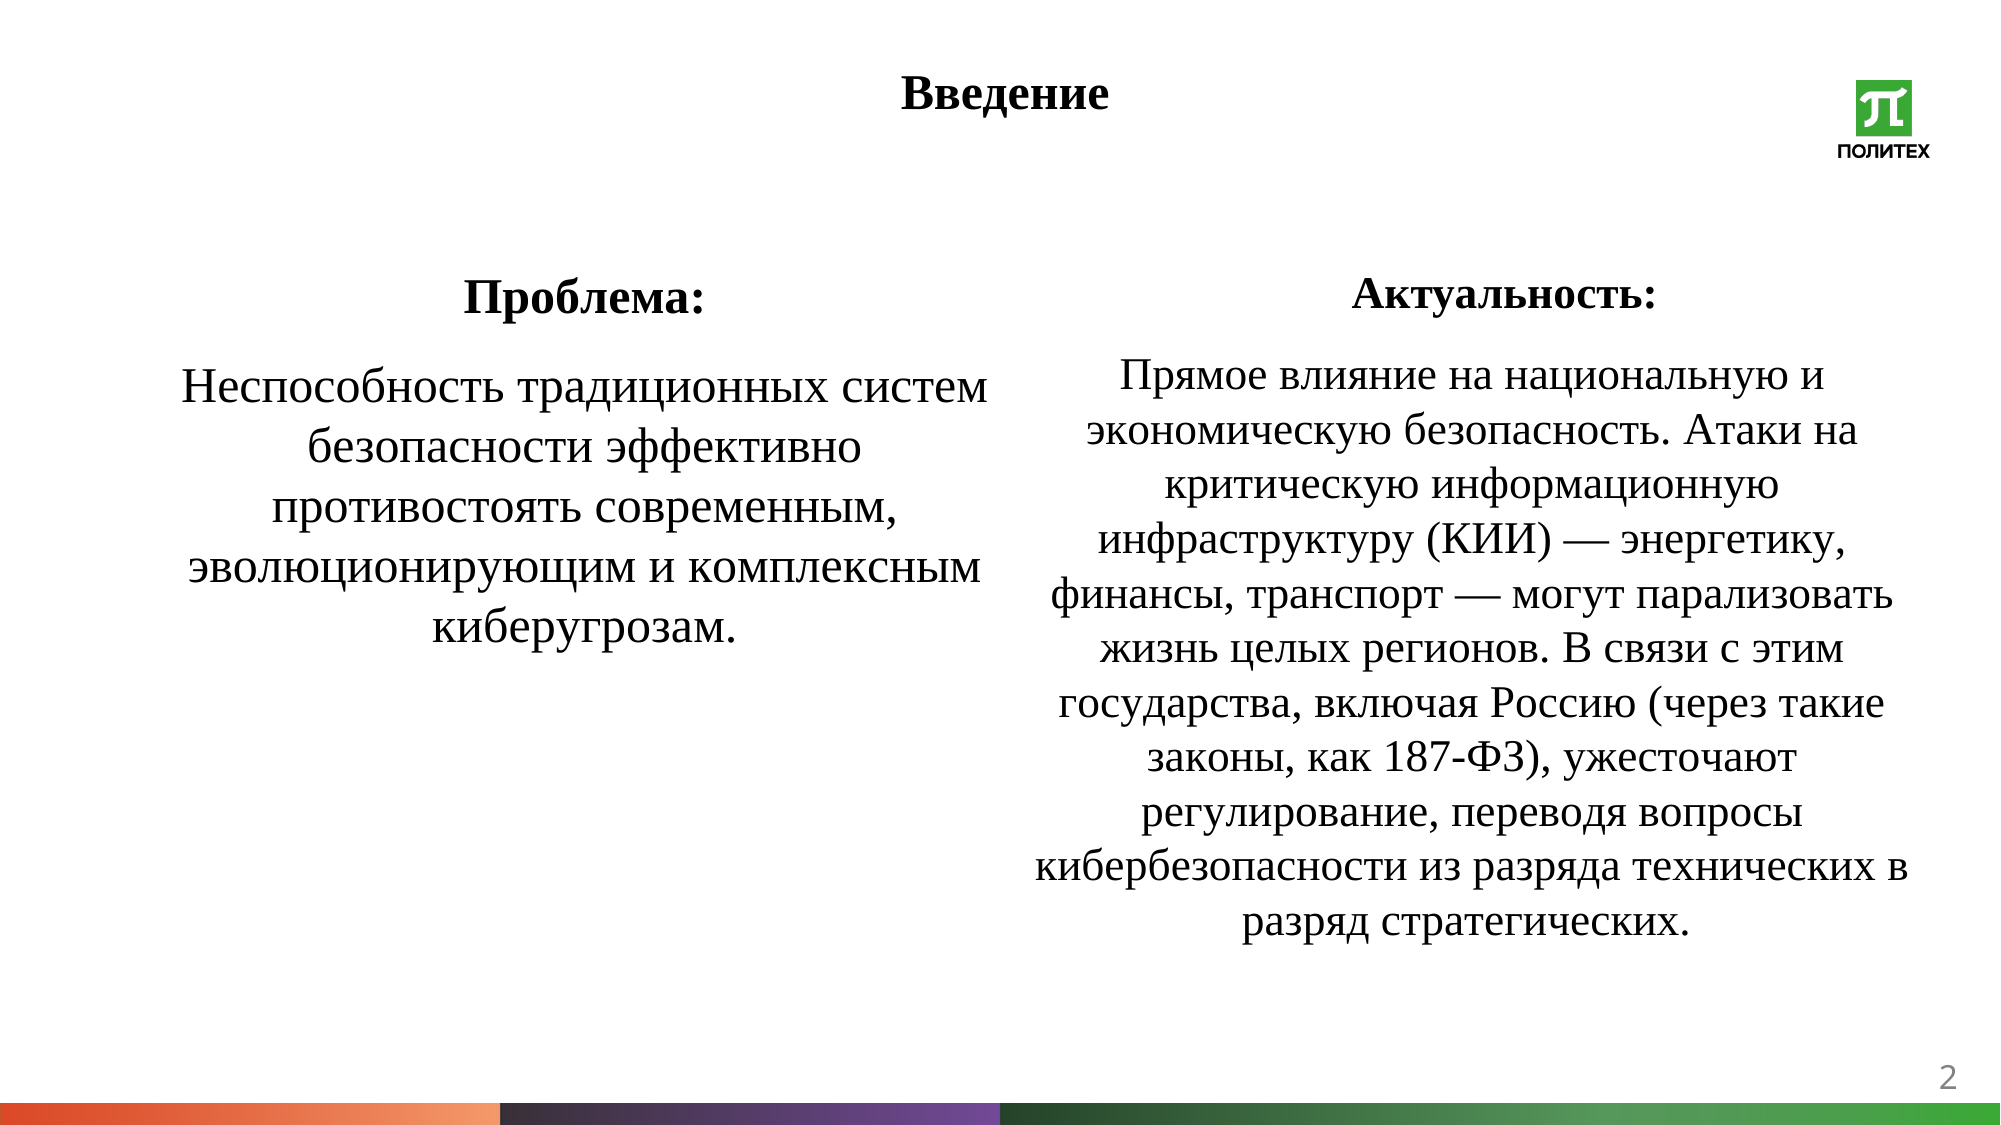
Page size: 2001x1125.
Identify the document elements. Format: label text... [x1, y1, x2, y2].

list Проблема: Неспособность традиционных систем безопасности эффективно противостоять современным, эволюционирующим и комплексным киберугрозам. [147, 263, 1023, 709]
title Введение [885, 59, 1203, 147]
list Актуальность: Прямое влияние на национальную и экономическую безопасность. Атаки на критическую информационную инфраструктуру (КИИ) — энергетику, финансы, транспорт — могут парализовать жизнь целых регионов. В связи с этим государства, включая Россию (через такие законы, как 187-ФЗ), ужесточают регулирование, переводя вопросы кибербезопасности из разряда технических в разряд стратегических. [1033, 262, 1912, 945]
text_box 2 [1923, 1048, 1988, 1104]
picture [0, 1103, 2000, 1125]
picture [1838, 80, 1930, 158]
